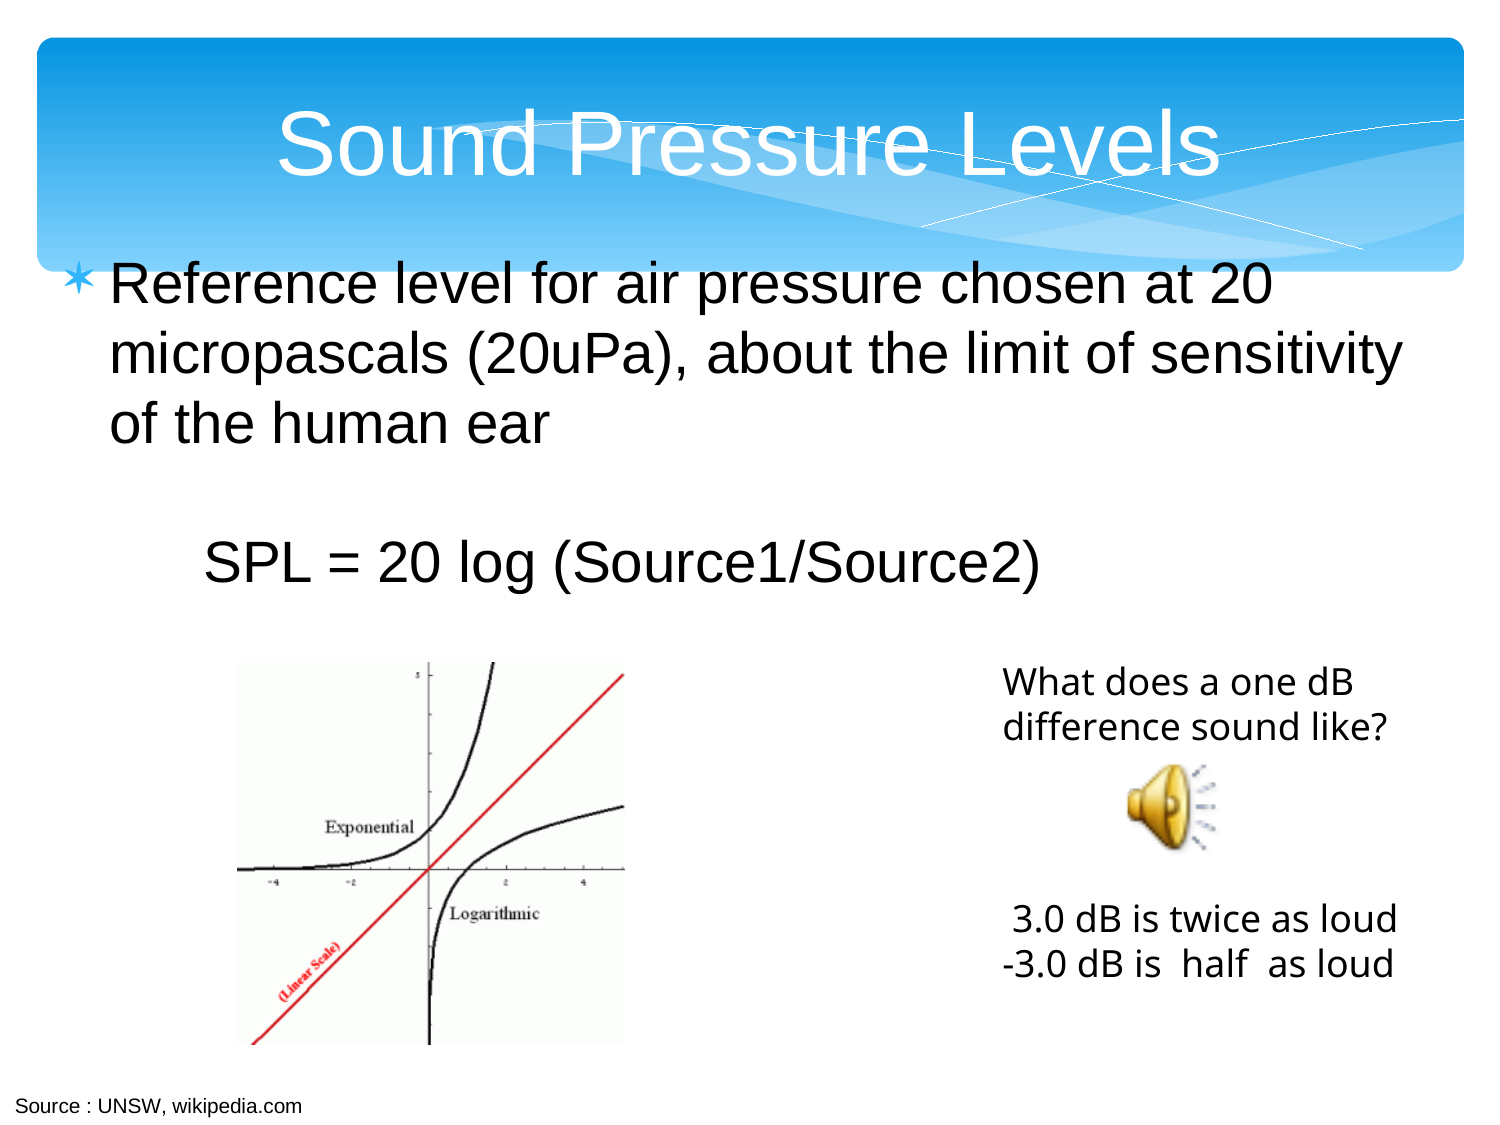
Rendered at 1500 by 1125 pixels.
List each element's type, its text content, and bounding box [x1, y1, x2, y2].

text_box Source : UNSW, wikipedia.com [0, 1084, 325, 1125]
title Sound Pressure Levels [75, 45, 1426, 233]
picture [237, 662, 625, 1045]
text_box 3.0 dB is twice as loud -3.0 dB is half as loud [987, 887, 1414, 993]
picture [1125, 762, 1225, 863]
list Reference level for air pressure chosen at 20 micropascals (20uPa), about the limit of sensitivity of the human ear SPL = 20 log (Source1/Source2) [50, 237, 1450, 980]
text_box What does a one dB difference sound like? [987, 649, 1403, 756]
